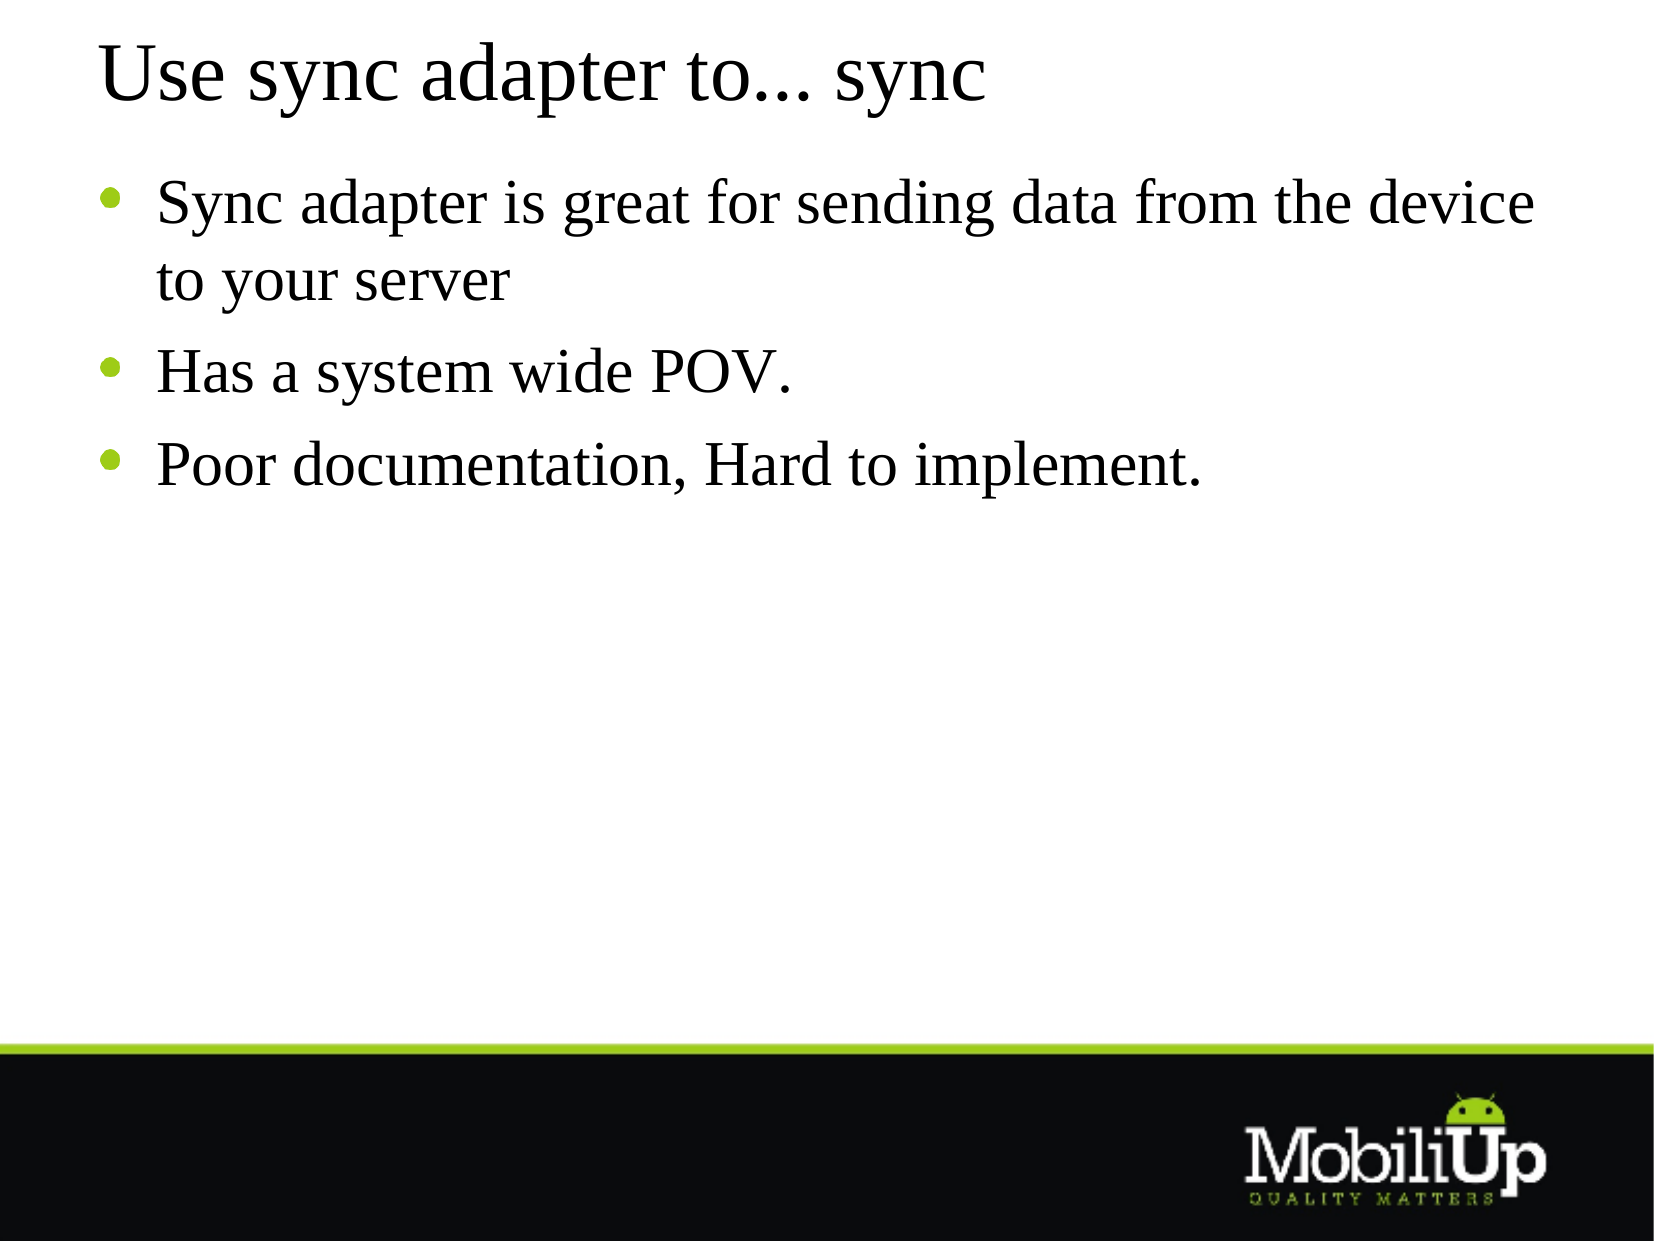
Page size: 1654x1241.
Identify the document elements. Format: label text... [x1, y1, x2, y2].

list Sync adapter is great for sending data from the device to your server Has a system wide POV. Poor documentation, Hard to implement. [85, 151, 1574, 871]
picture [0, 0, 1654, 1241]
title Use sync adapter to... sync [82, 9, 1571, 125]
